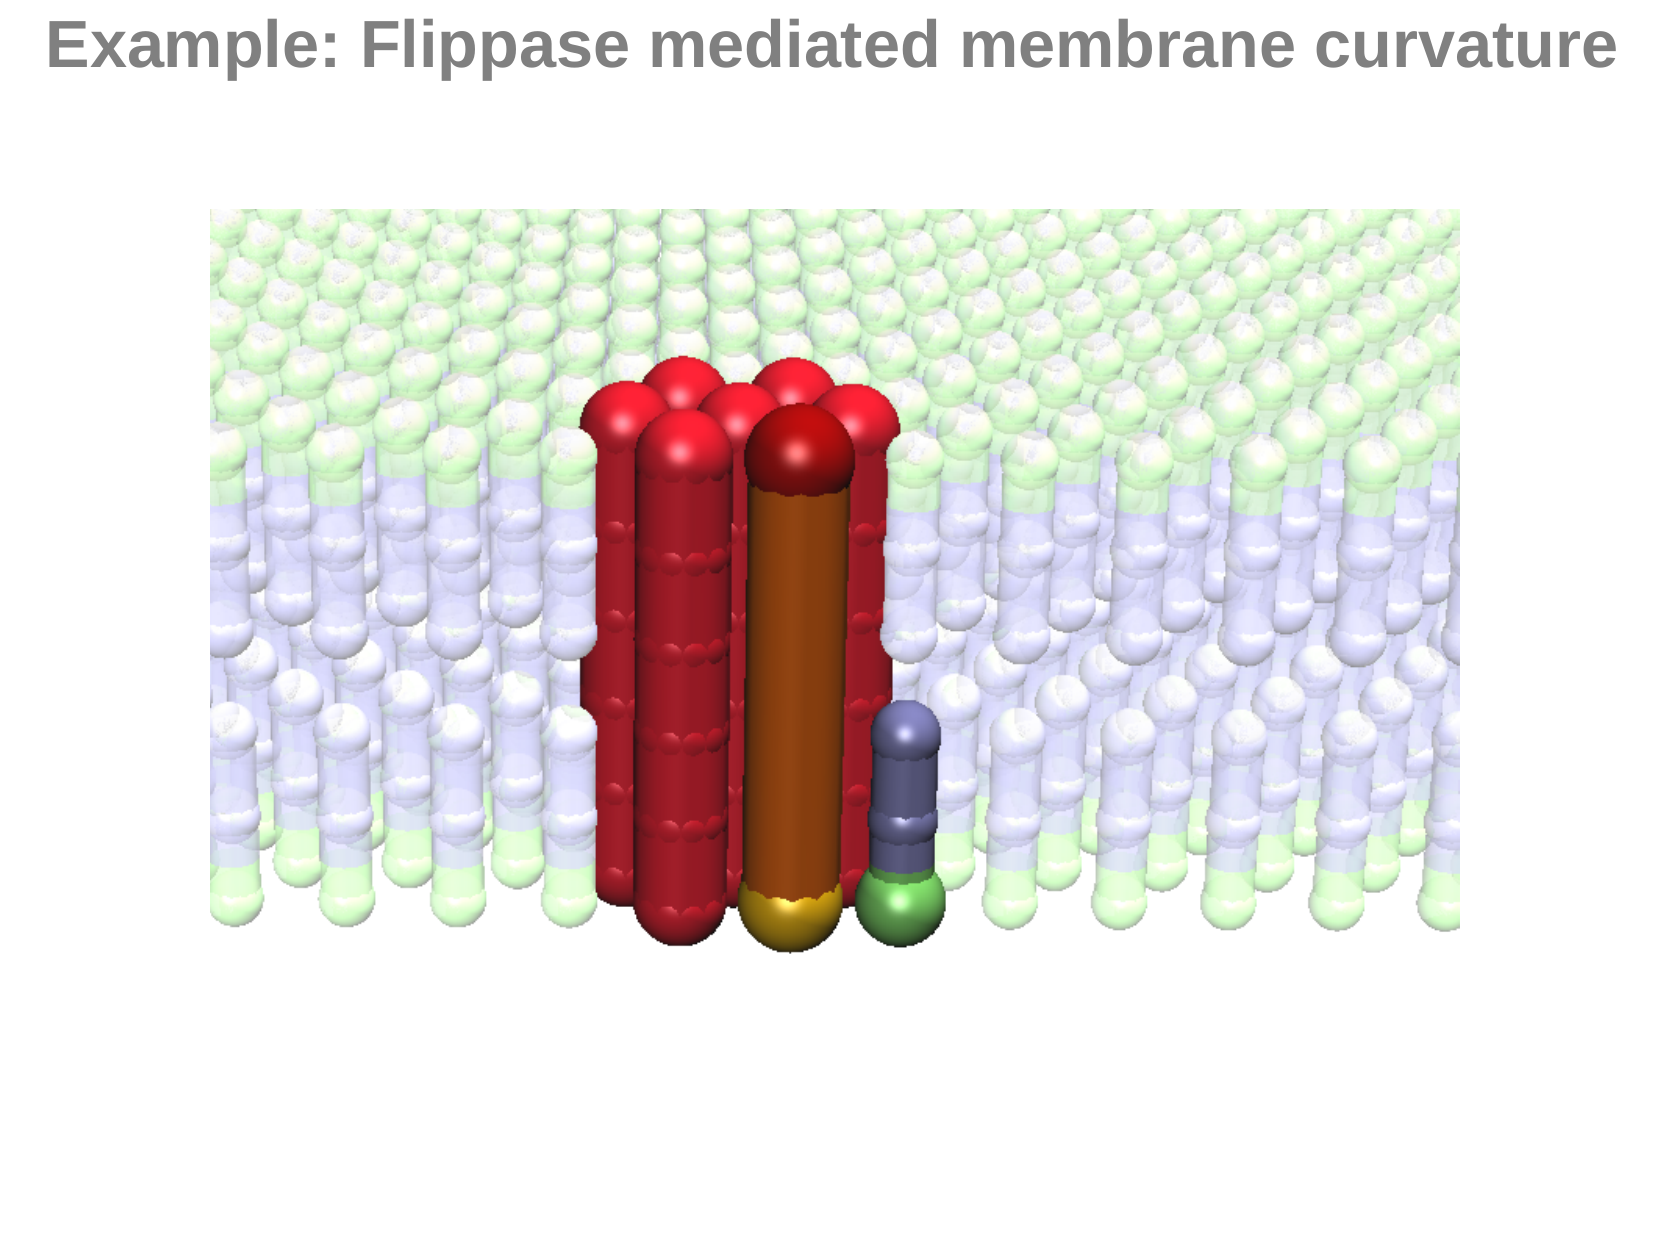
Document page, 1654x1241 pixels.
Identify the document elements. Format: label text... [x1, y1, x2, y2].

picture [210, 209, 1460, 1148]
text_box Example: Flippase mediated membrane curvature [0, 0, 1654, 92]
